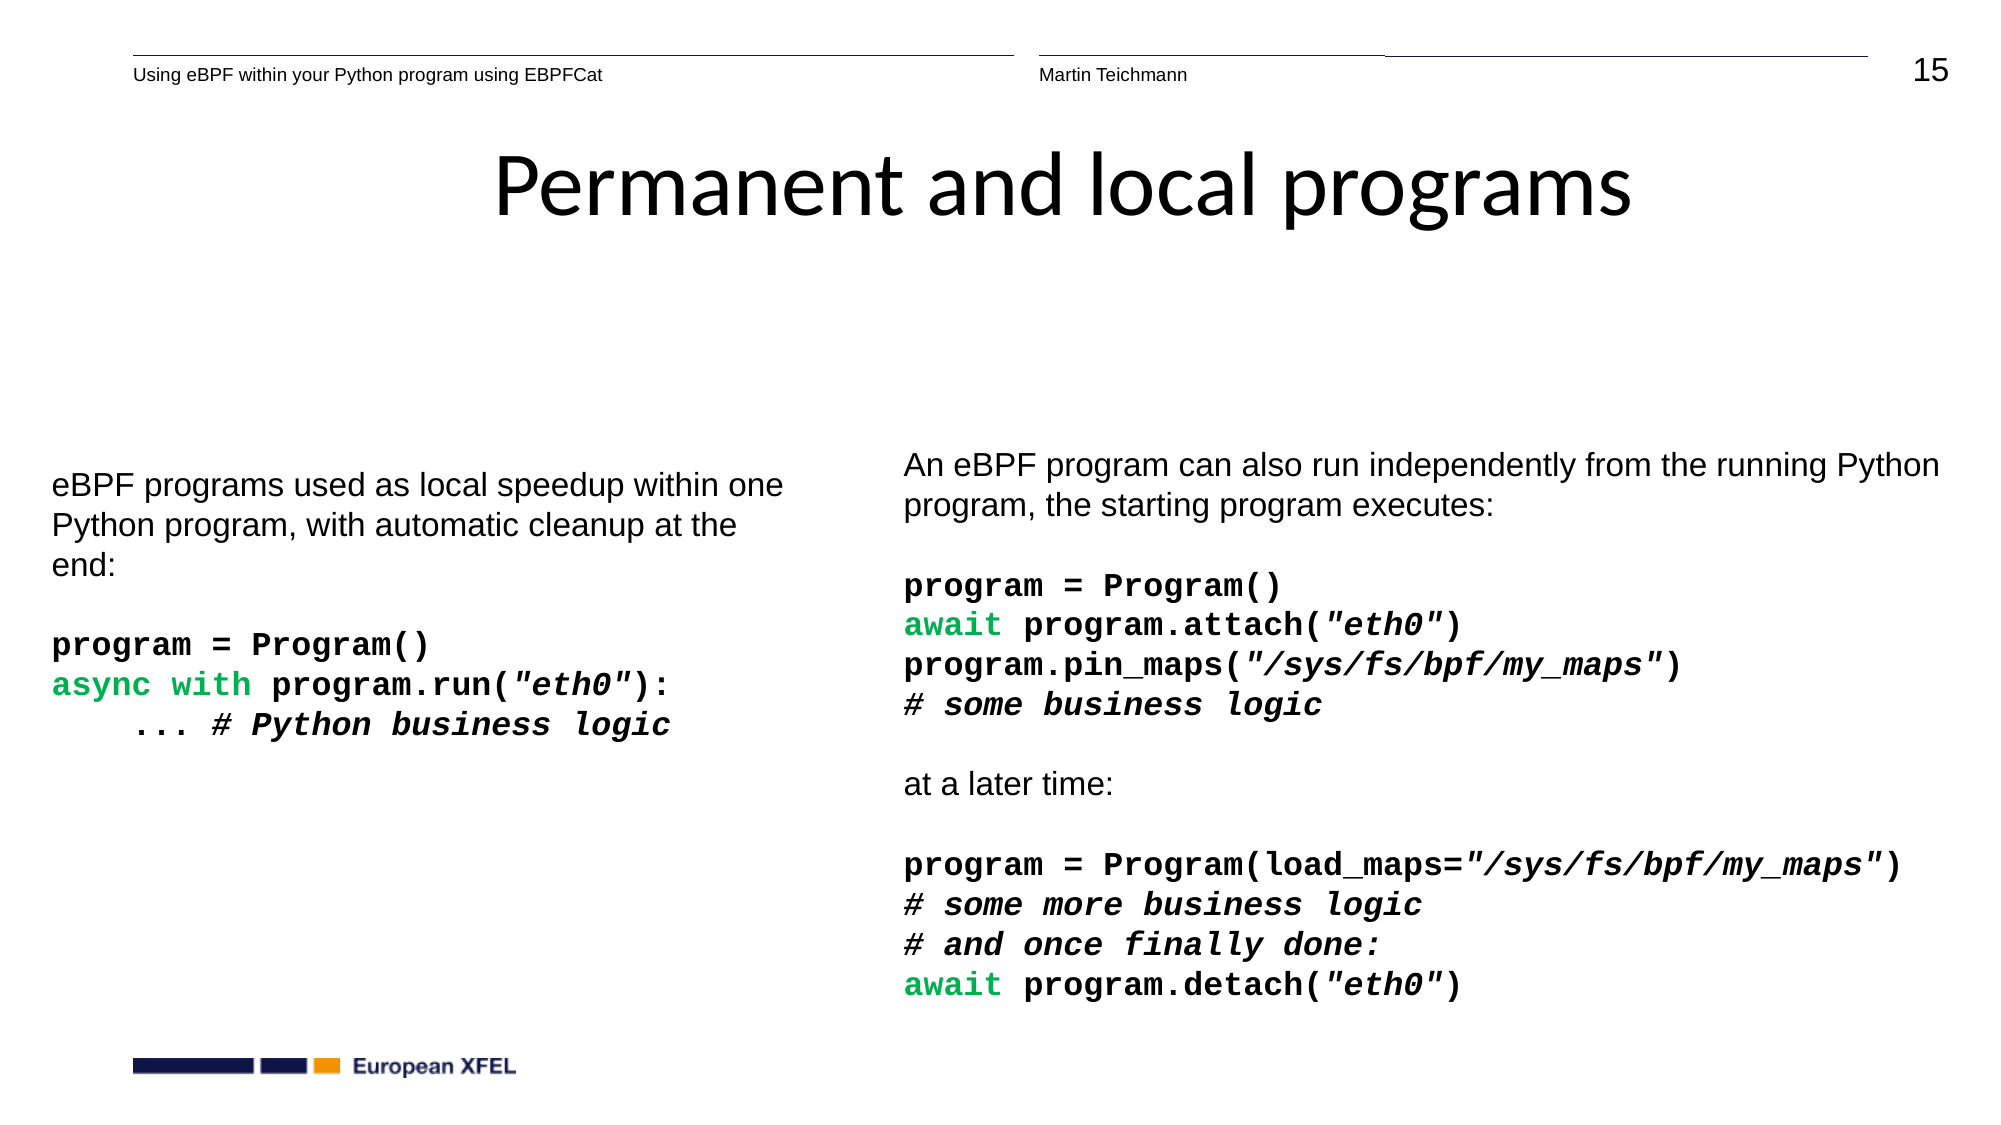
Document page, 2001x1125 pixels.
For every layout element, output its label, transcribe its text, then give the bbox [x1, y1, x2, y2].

picture [133, 1058, 516, 1078]
text_box An eBPF program can also run independently from the running Python program, the starting program executes: program = Program() await program.attach("eth0") program.pin_maps("/sys/fs/bpf/my_maps") # some business logic at a later time: program = Program(load_maps="/sys/fs/bpf/my_maps") # some more business logic # and once finally done: await program.detach("eth0") [888, 435, 1995, 1050]
title Permanent and local programs [490, 115, 1638, 243]
text_box eBPF programs used as local speedup within one Python program, with automatic cleanup at the end: program = Program() async with program.run("eth0"): ... # Python business logic [36, 455, 824, 750]
